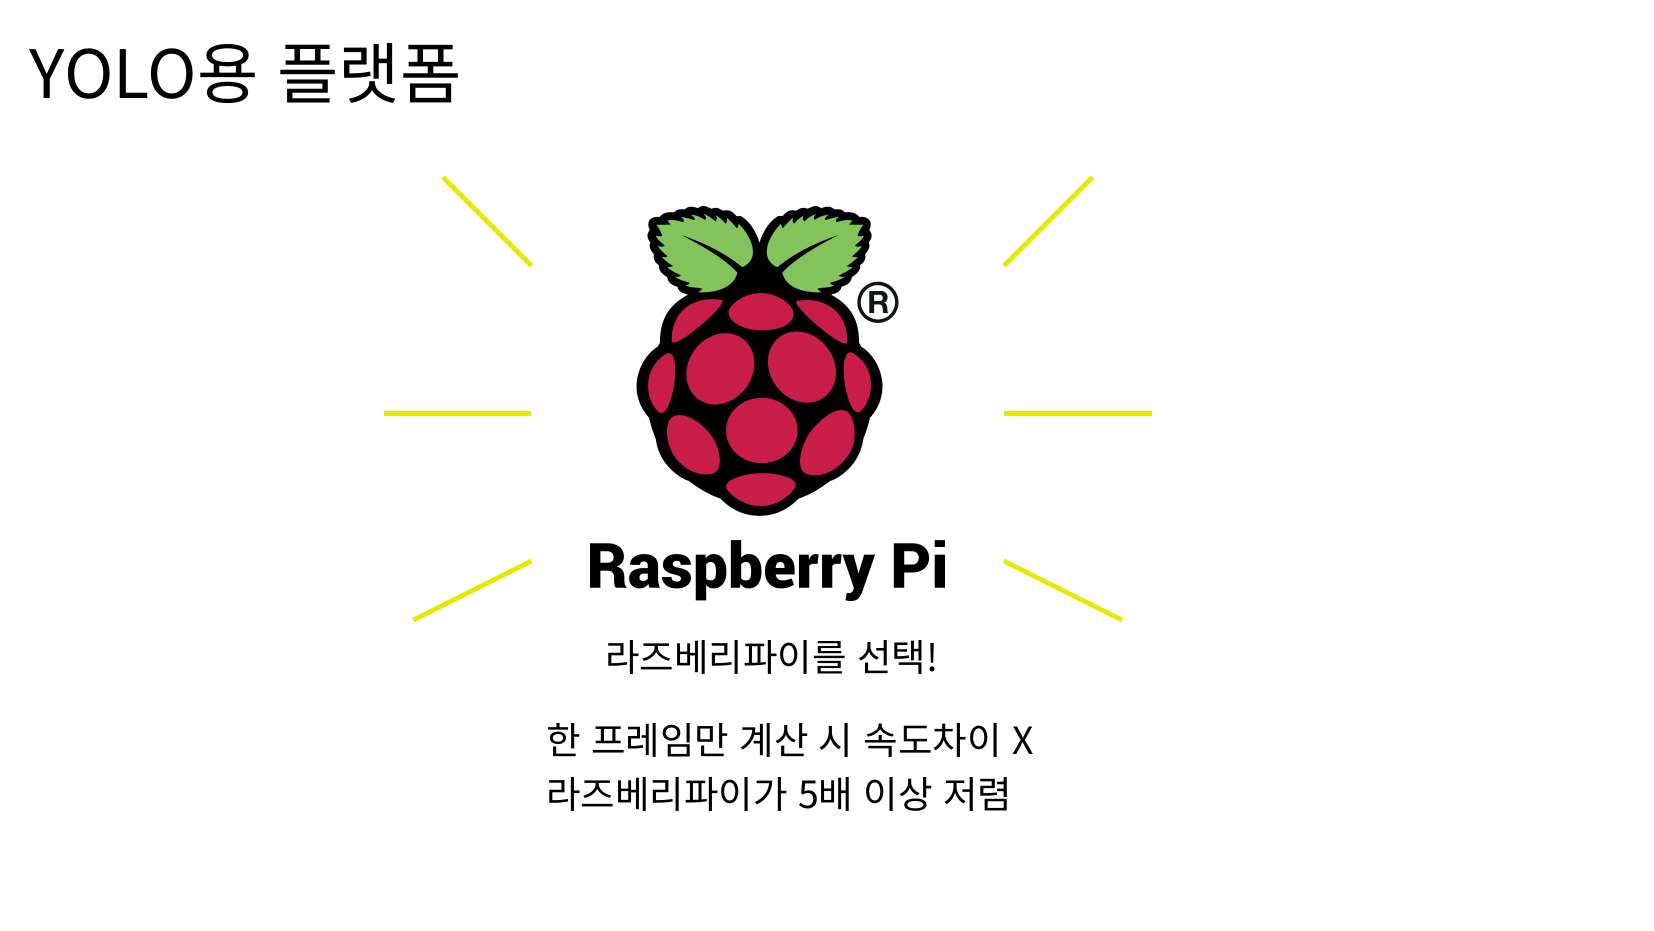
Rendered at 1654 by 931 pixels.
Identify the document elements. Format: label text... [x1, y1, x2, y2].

picture [590, 206, 945, 601]
text_box 라즈베리파이를 선택! [590, 620, 1001, 704]
text_box 한 프레임만 계산 시 속도차이 X 라즈베리파이가 5배 이상 저렴 [531, 703, 1063, 827]
title YOLO용 플랫폼 [29, 0, 562, 216]
